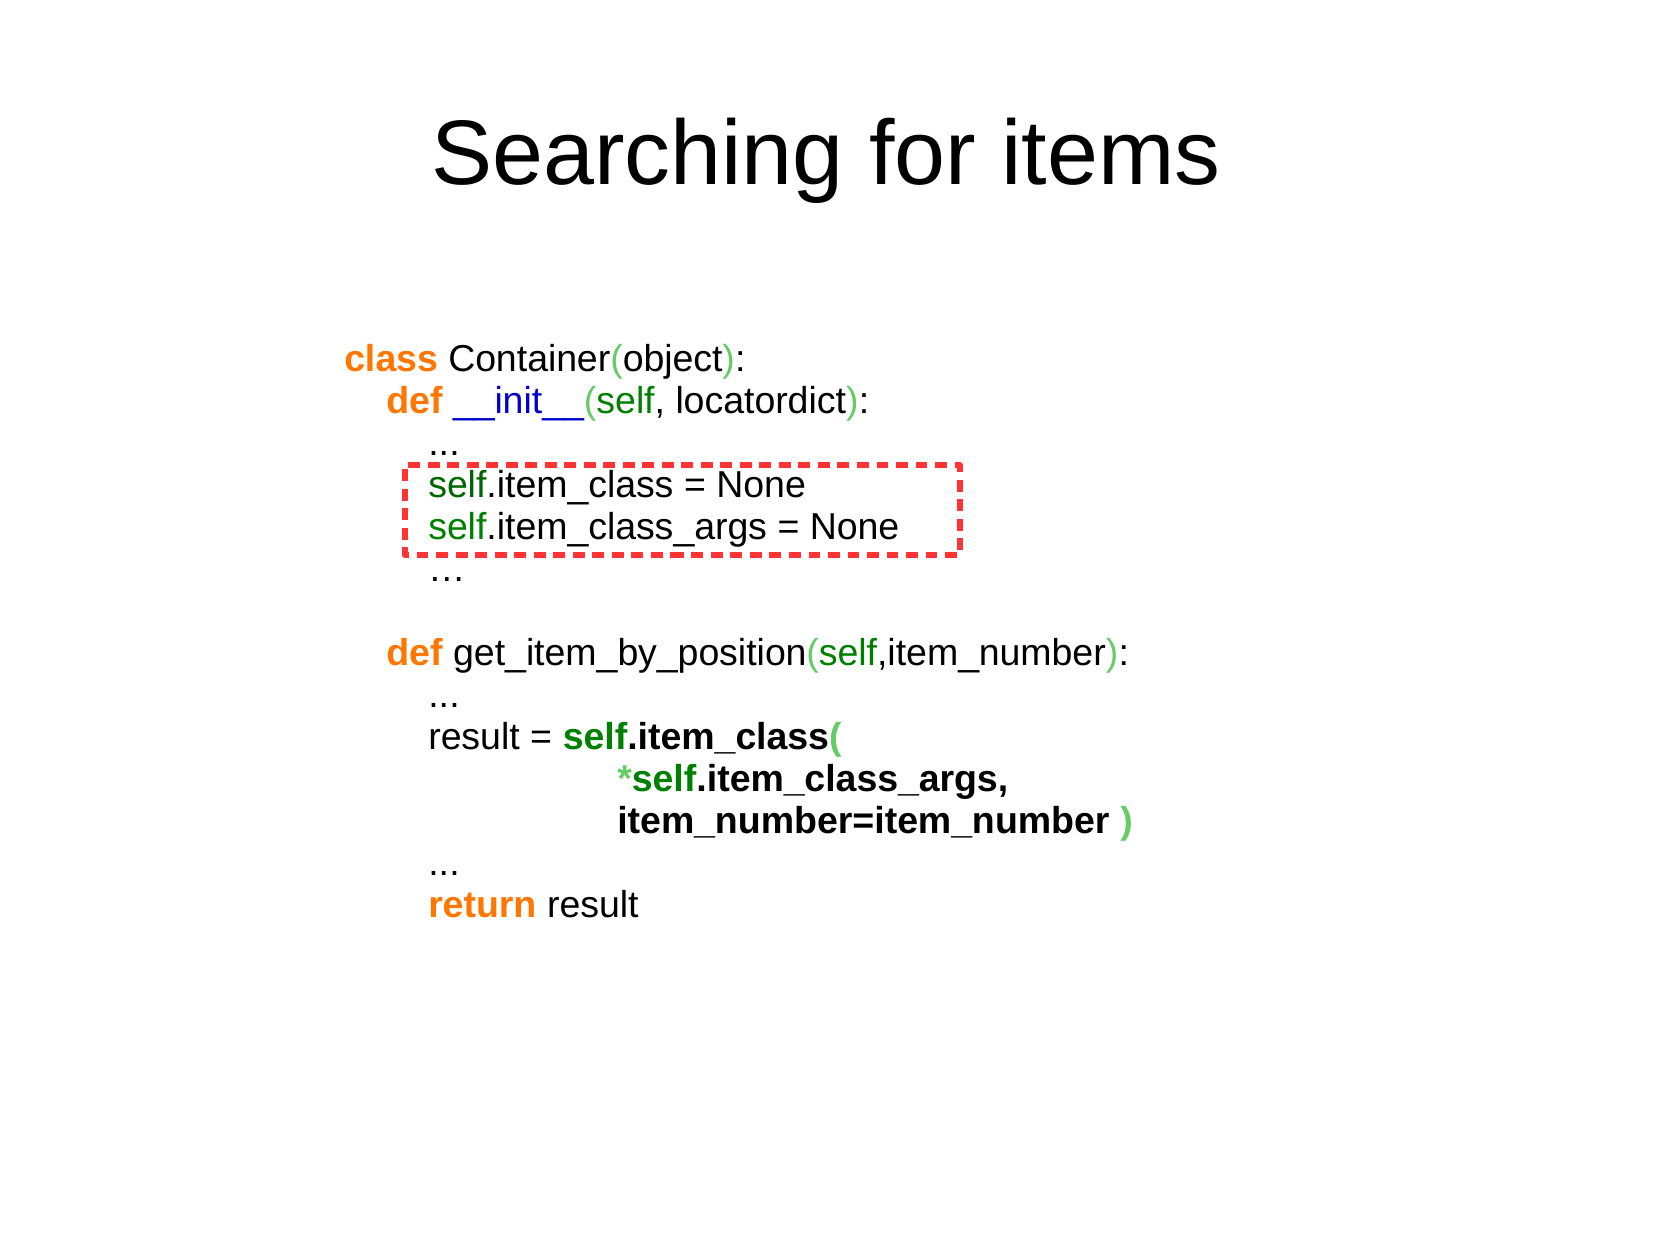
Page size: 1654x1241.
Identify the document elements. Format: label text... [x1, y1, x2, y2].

title Searching for items [82, 49, 1571, 257]
text_box class Container(object): def __init__(self, locatordict): ... self.item_class = None self.item_class_args = None … def get_item_by_position(self,item_number): ... result = self.item_class( *self.item_class_args, item_number=item_number ) ... return result [329, 330, 1186, 975]
